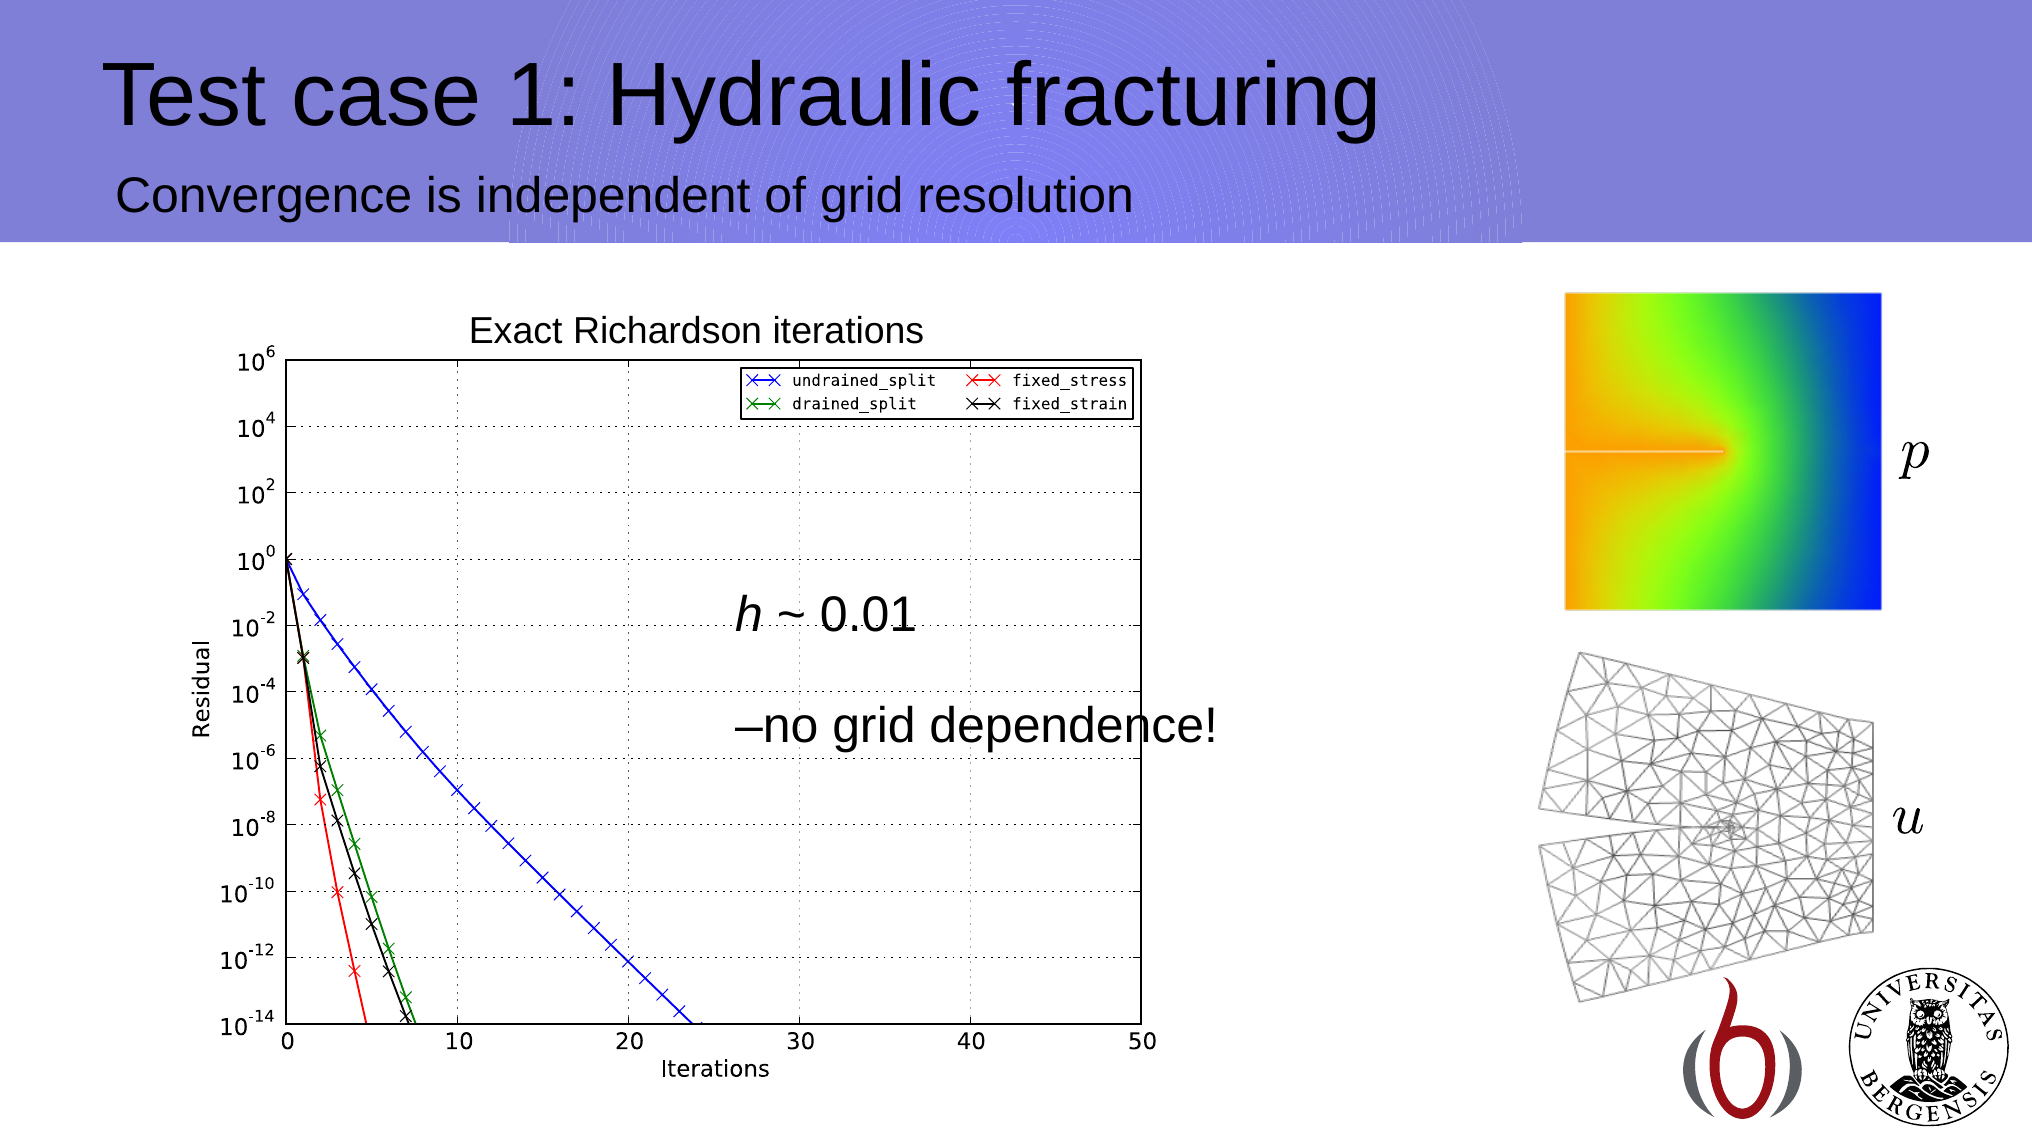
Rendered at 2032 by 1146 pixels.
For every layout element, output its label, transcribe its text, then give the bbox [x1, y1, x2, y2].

text_box Convergence is independent of grid resolution [100, 159, 1150, 231]
picture [1552, 281, 1896, 621]
text_box [1898, 441, 1930, 479]
title Test case 1: Hydraulic fracturing [101, 43, 1930, 145]
picture [1533, 649, 1878, 1009]
picture [147, 275, 1252, 1109]
text_box [1891, 807, 1925, 834]
text_box h ~ 0.01 –no grid dependence! [720, 578, 1234, 761]
text_box Exact Richardson iterations [454, 302, 940, 359]
